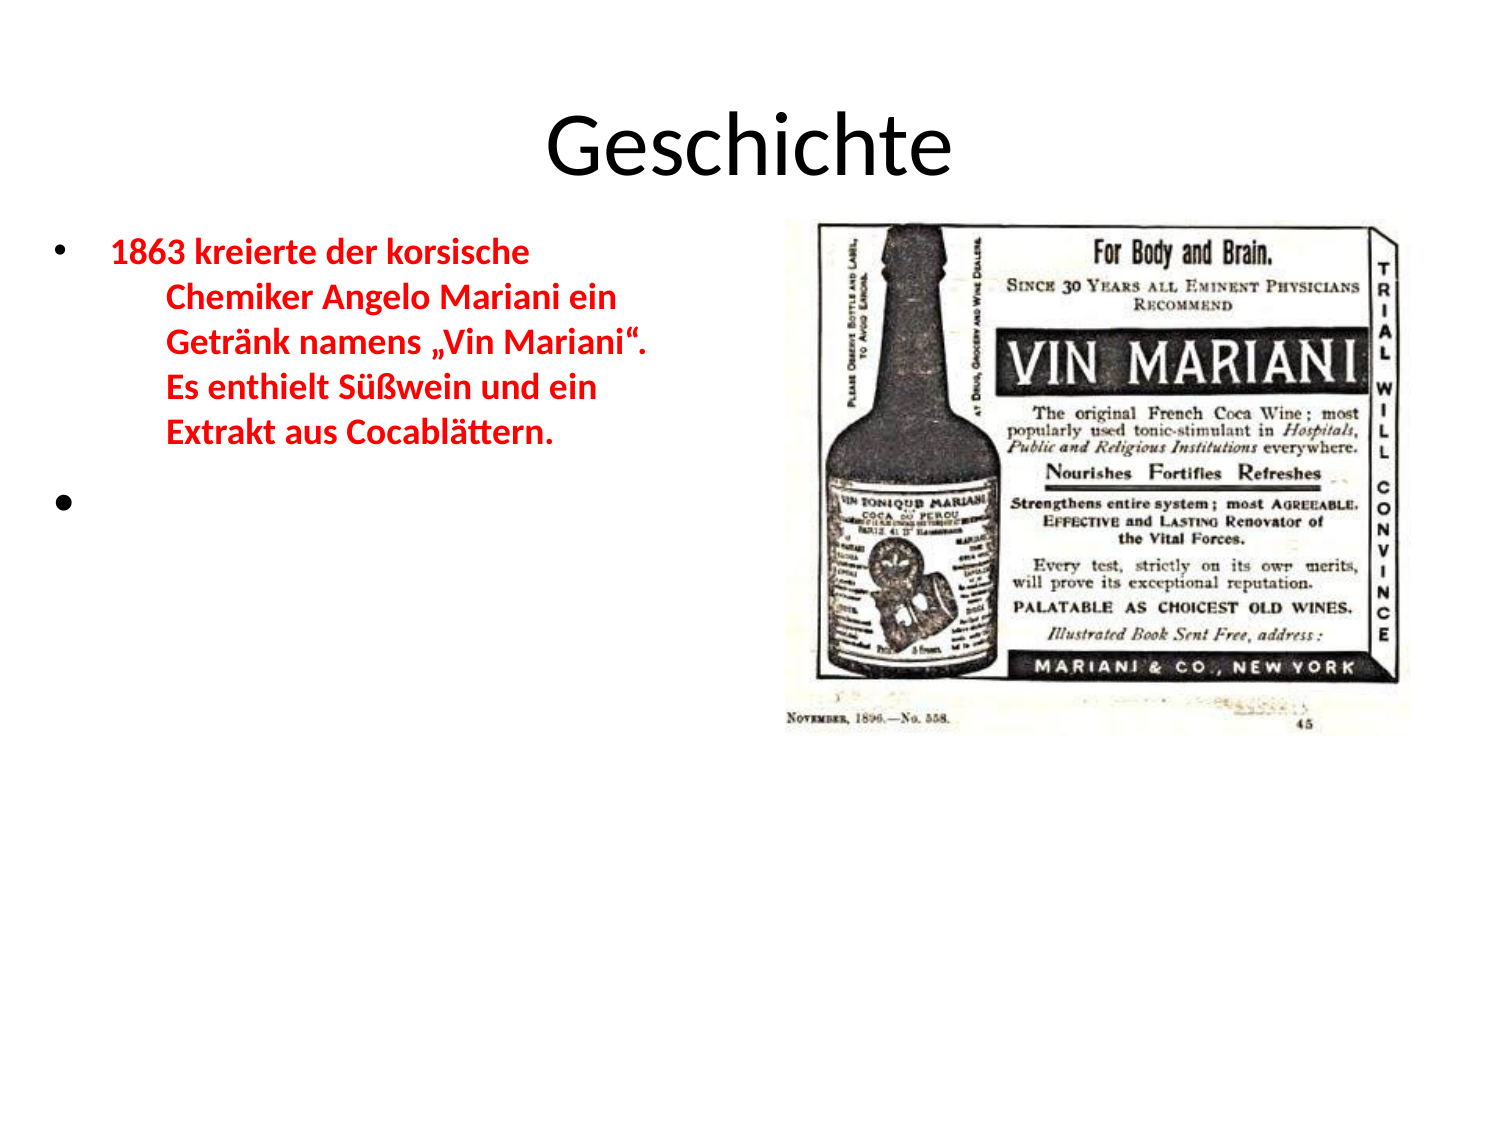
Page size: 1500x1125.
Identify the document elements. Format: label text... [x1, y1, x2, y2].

list 1863 kreierte der korsische Chemiker Angelo Mariani ein Getränk namens „Vin Mariani“. Es enthielt Süßwein und ein Extrakt aus Cocablättern. [38, 219, 701, 963]
title Geschichte [75, 45, 1426, 233]
picture [785, 219, 1411, 736]
